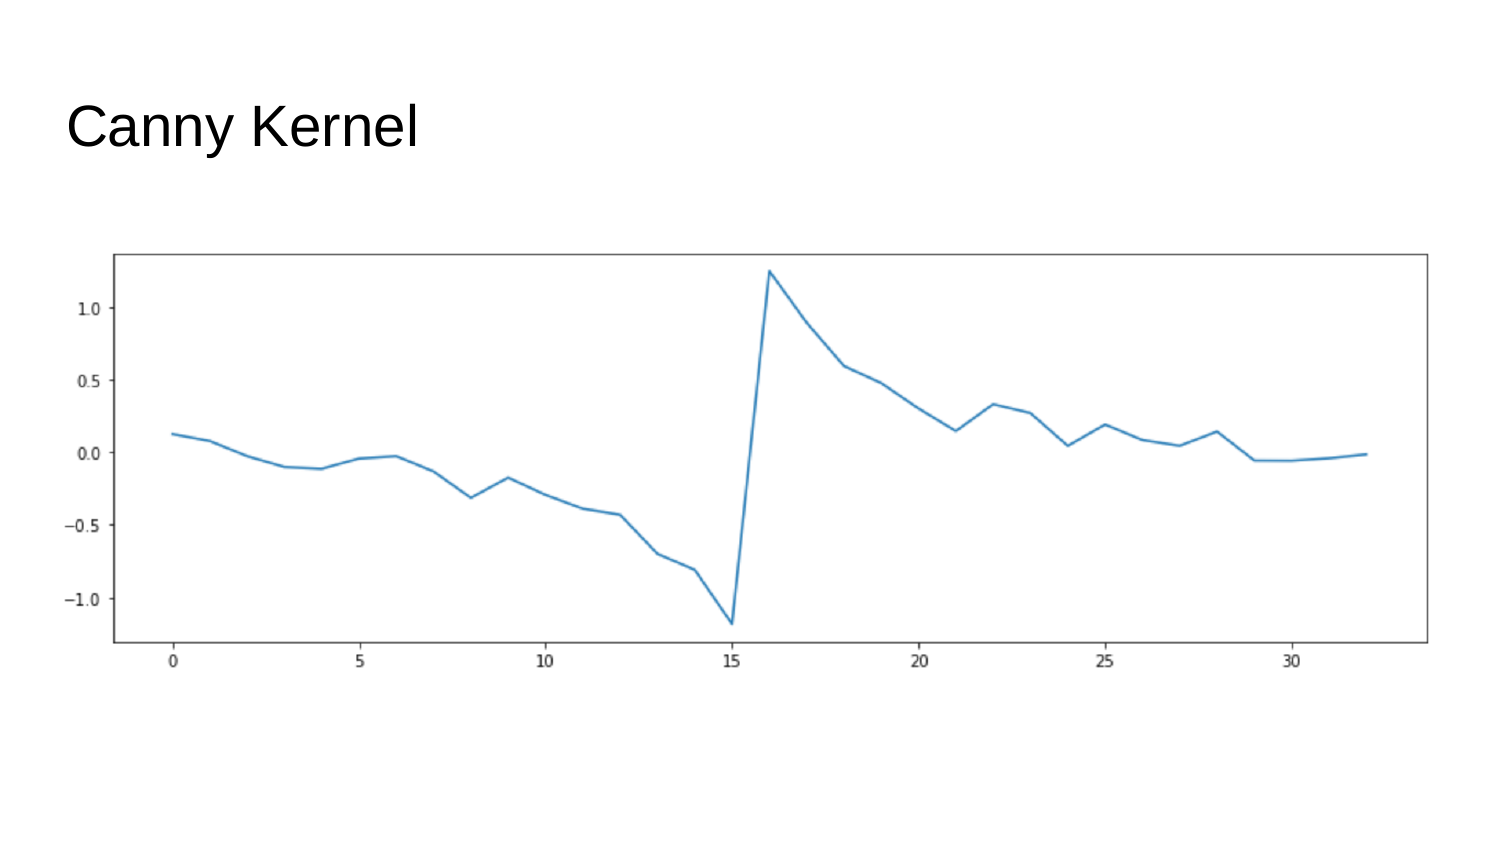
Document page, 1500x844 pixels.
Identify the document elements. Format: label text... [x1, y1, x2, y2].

title Canny Kernel [51, 72, 1449, 167]
picture [51, 233, 1449, 684]
